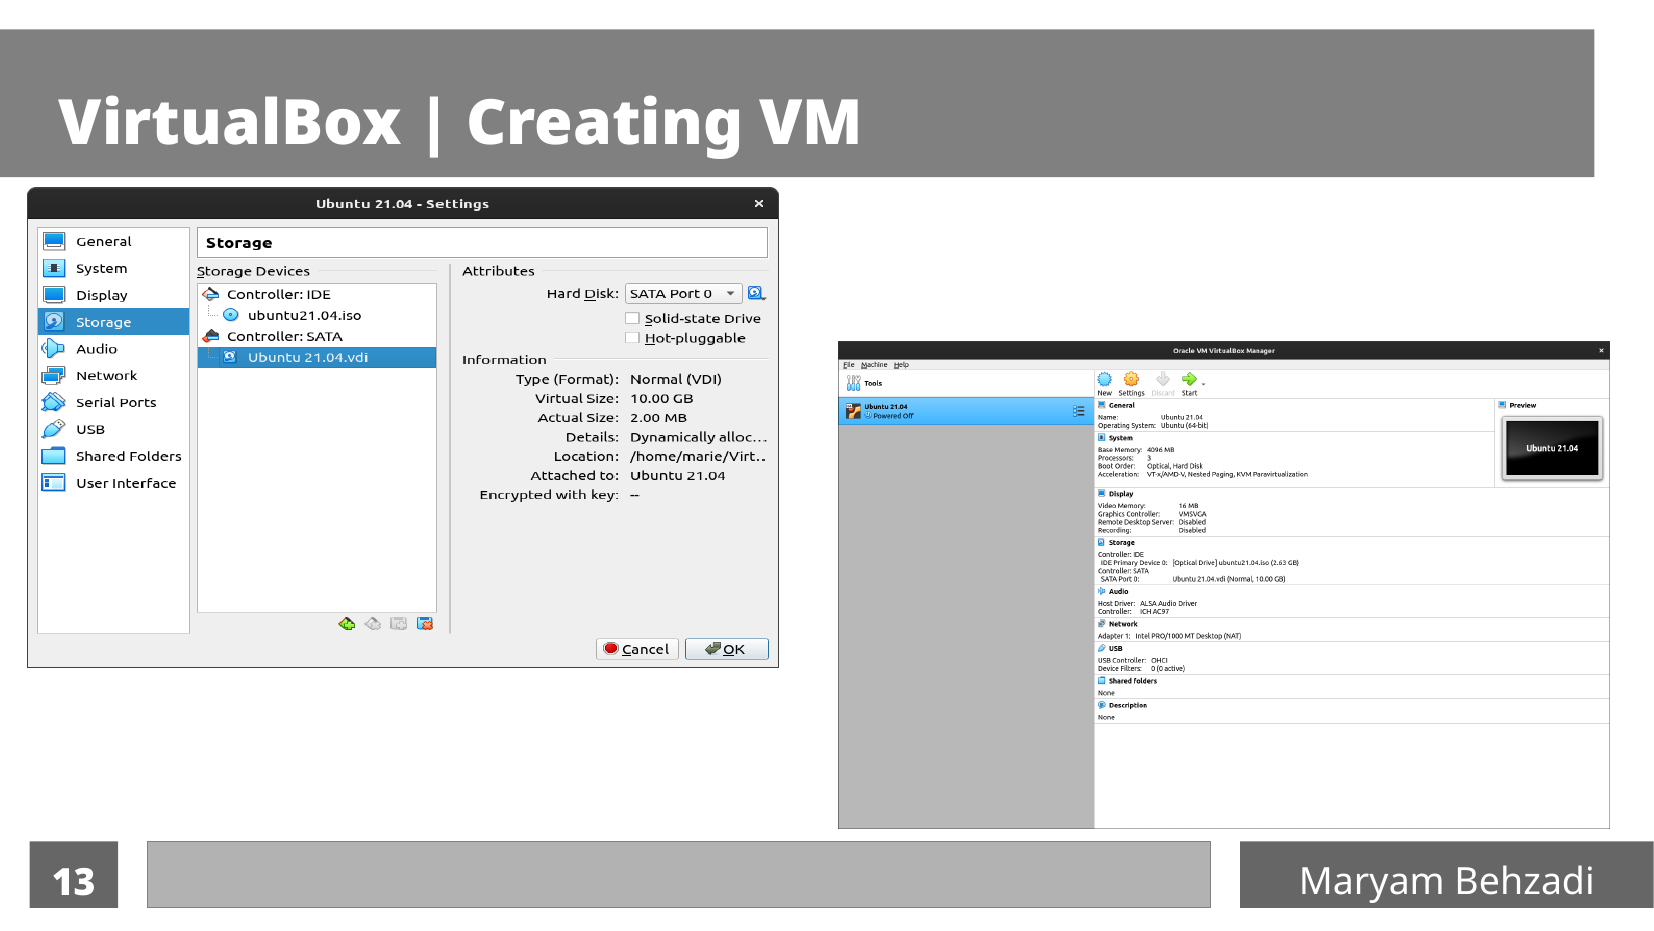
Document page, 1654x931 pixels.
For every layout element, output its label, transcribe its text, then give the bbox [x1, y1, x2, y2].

picture [838, 341, 1610, 829]
picture [18, 187, 789, 676]
title VirtualBox | Creating VM [59, 44, 1595, 163]
